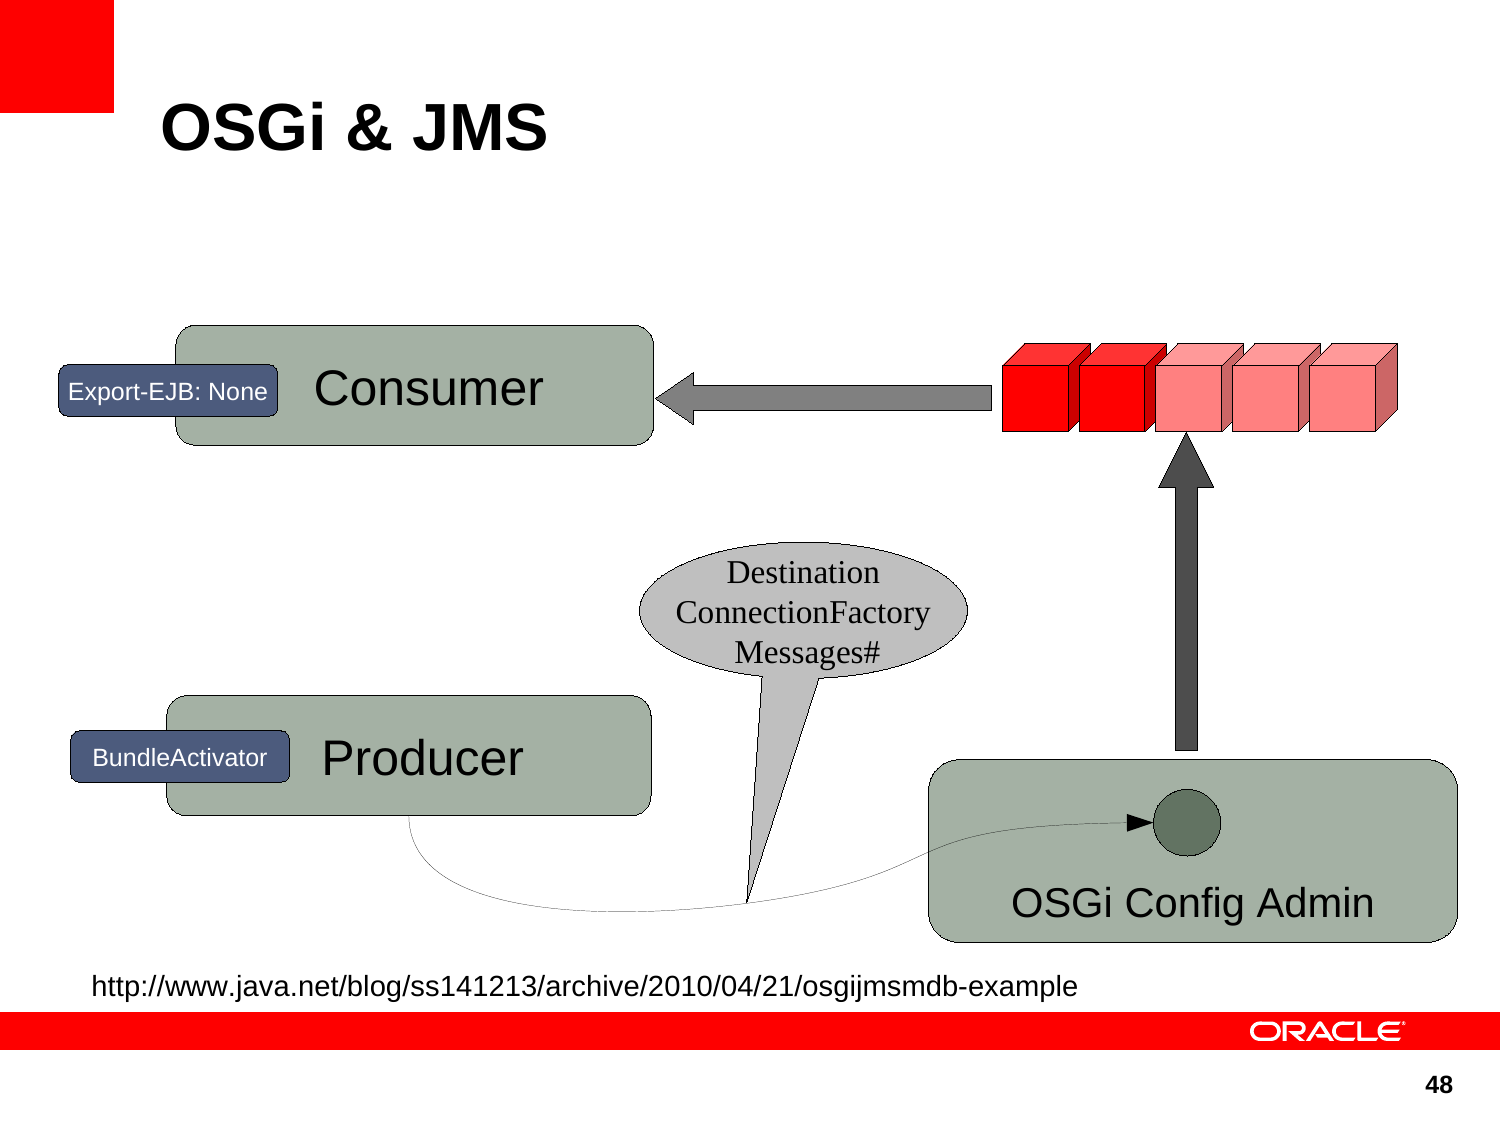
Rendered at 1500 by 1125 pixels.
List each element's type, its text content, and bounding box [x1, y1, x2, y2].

text_box Consumer [175, 325, 654, 446]
text_box BundleActivator [70, 730, 290, 783]
text_box http://www.java.net/blog/ss141213/archive/2010/04/21/osgijmsmdb-example [41, 967, 1130, 1012]
text_box [655, 372, 992, 425]
picture [0, 0, 114, 113]
title OSGi & JMS [145, 42, 1390, 213]
picture [0, 1012, 1500, 1050]
text_box [1153, 789, 1221, 857]
text_box Export-EJB: None [58, 364, 278, 417]
text_box OSGi Config Admin [928, 759, 1458, 943]
text_box [1002, 343, 1398, 751]
text_box Producer [166, 695, 652, 816]
text_box Destination ConnectionFactory Messages# [639, 542, 968, 903]
